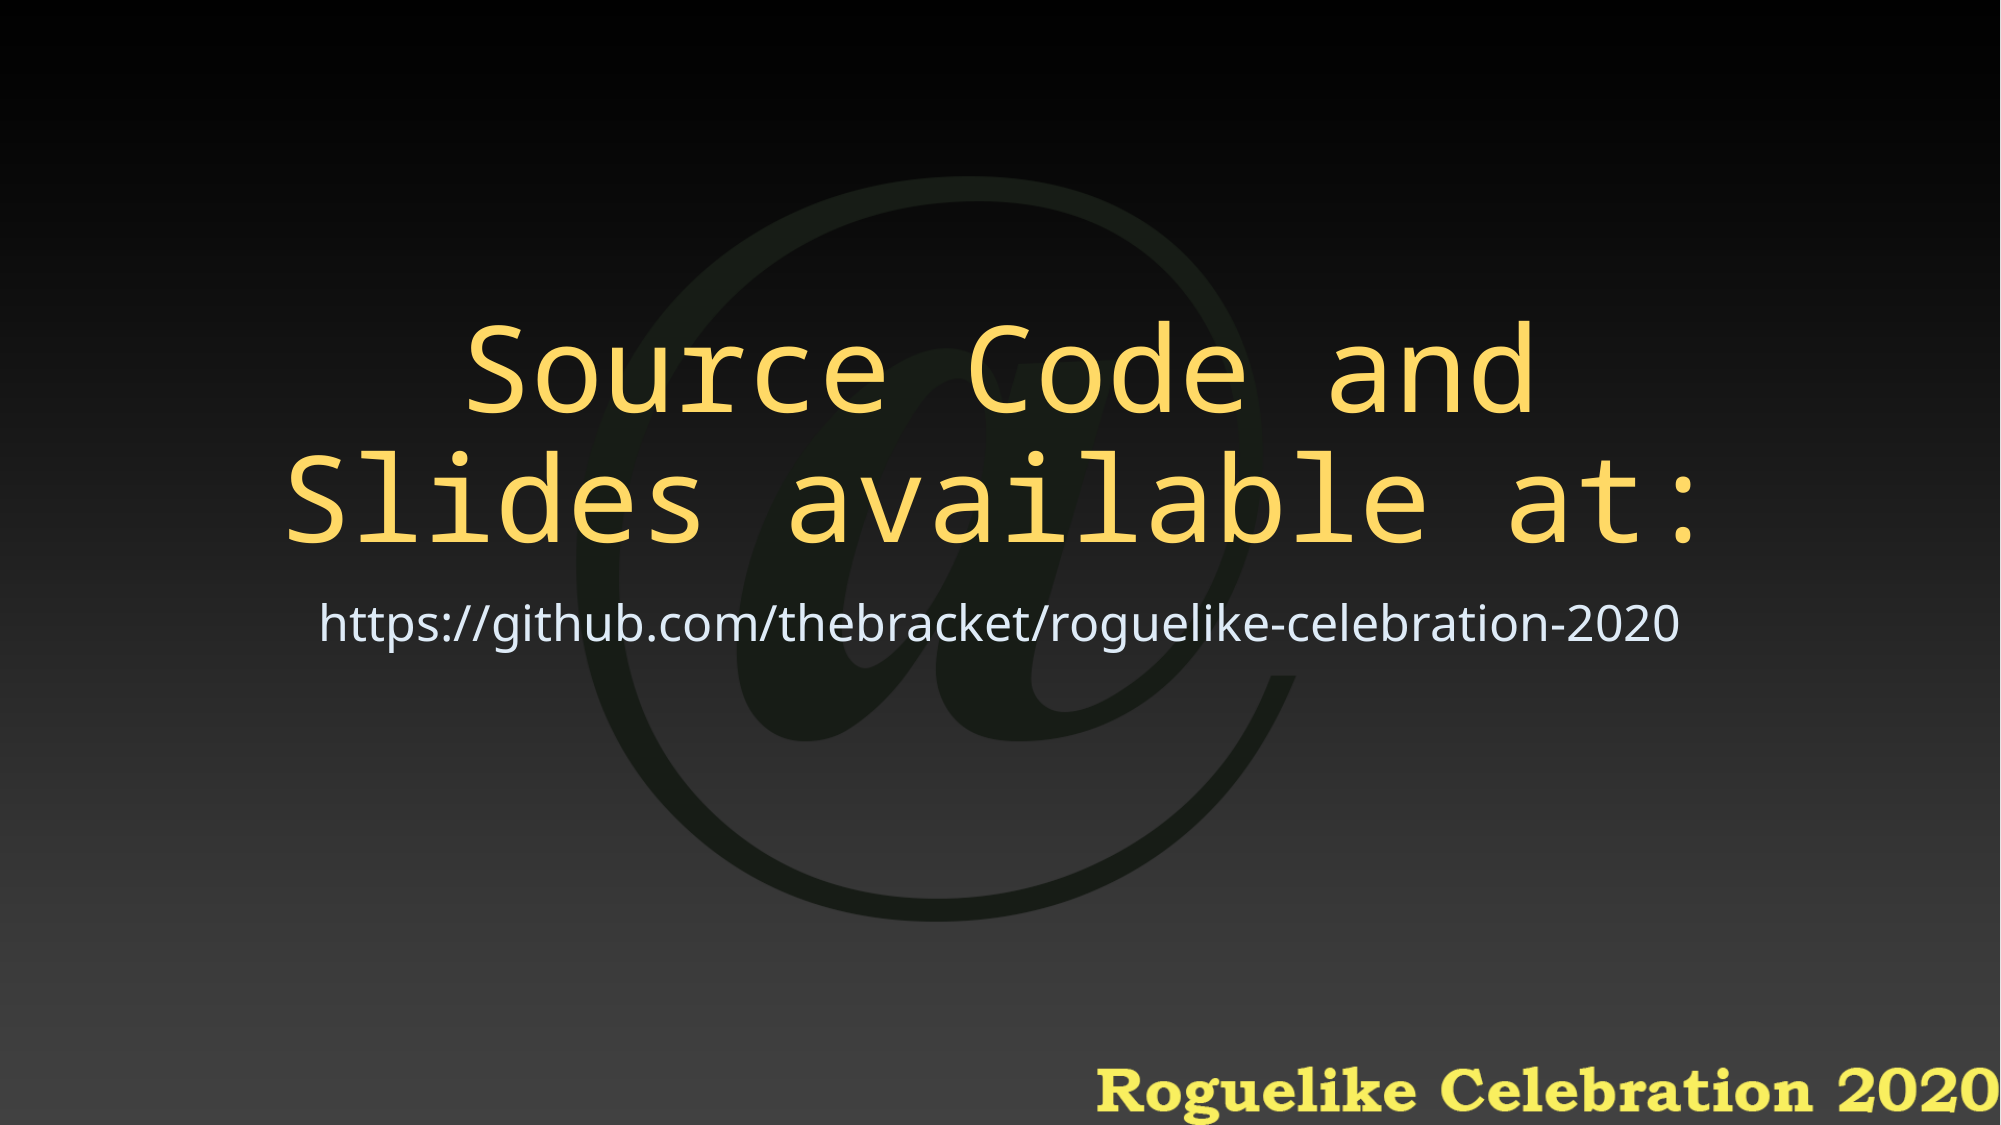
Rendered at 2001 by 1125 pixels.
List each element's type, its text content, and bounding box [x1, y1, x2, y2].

title Source Code and Slides available at: [249, 184, 1750, 576]
subtitle https://github.com/thebracket/roguelike-celebration-2020 [249, 590, 1750, 863]
picture [0, 0, 2001, 1125]
